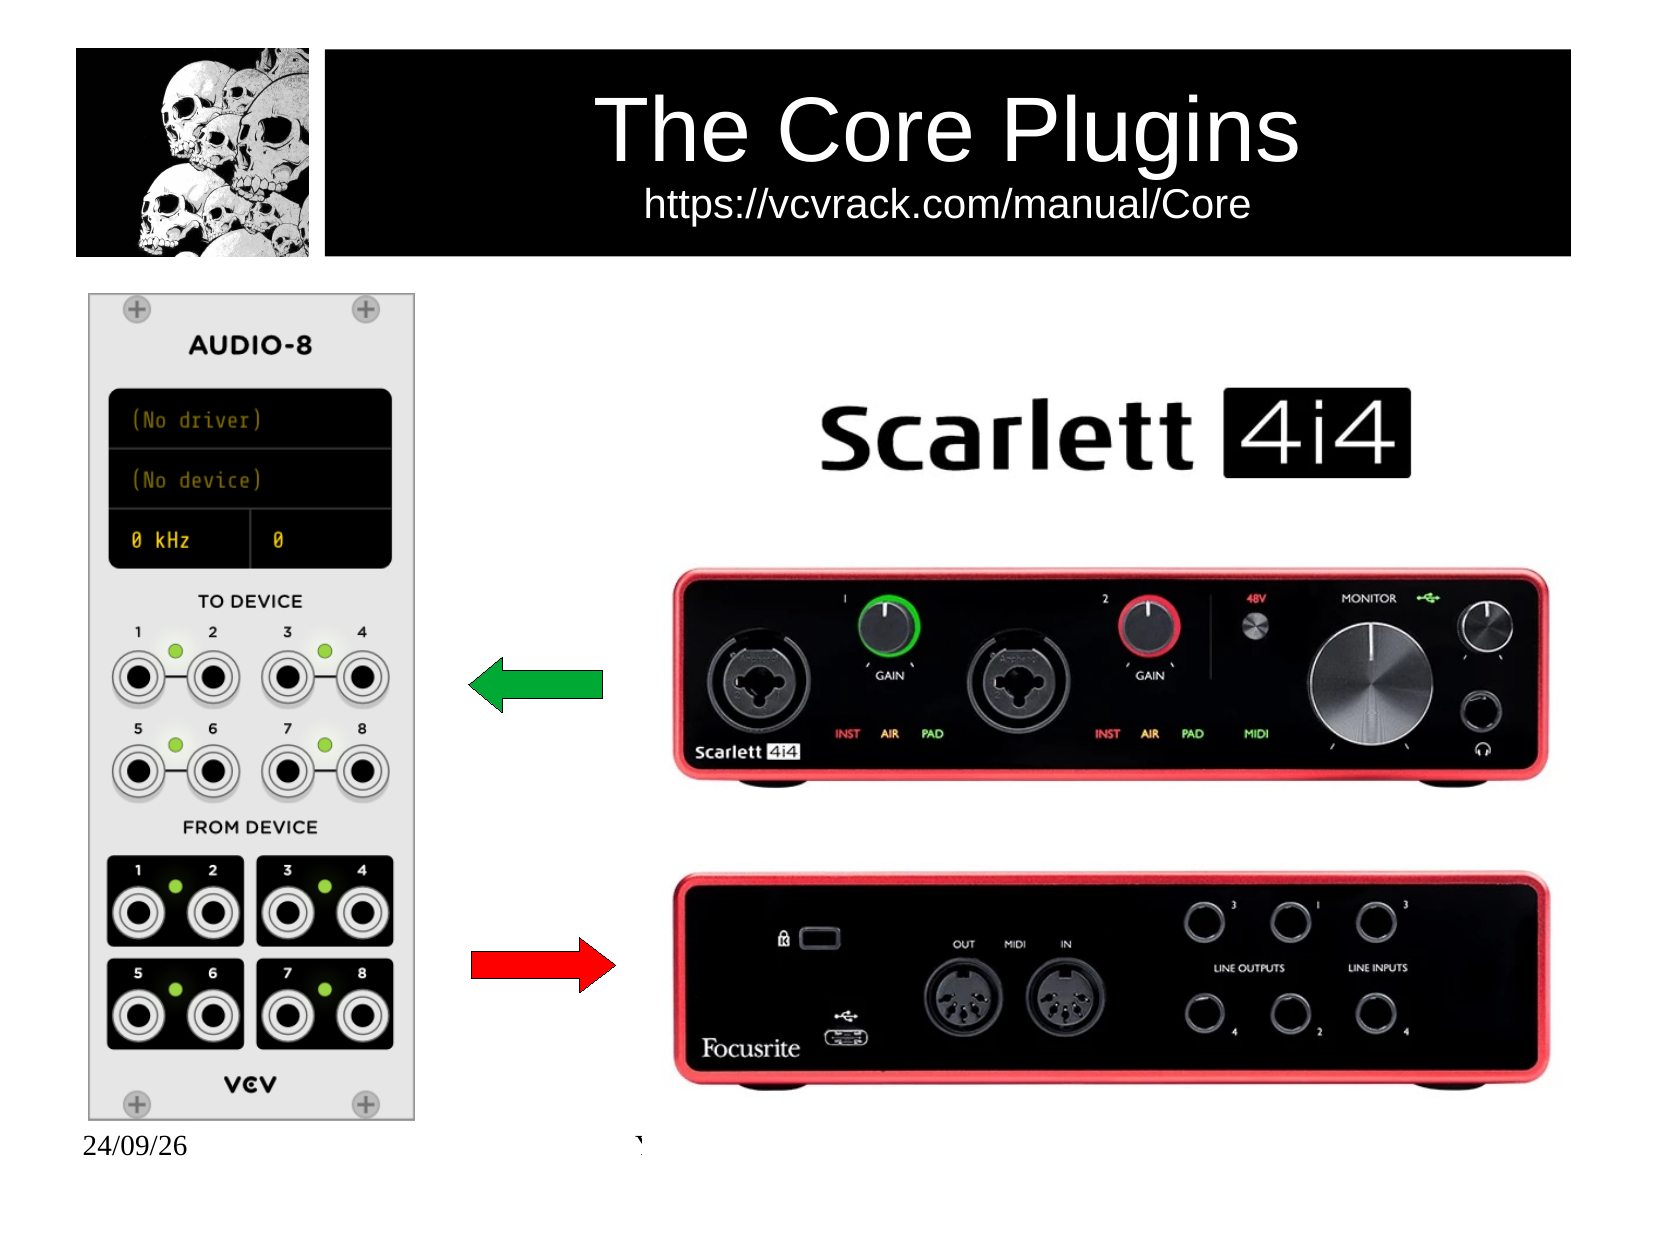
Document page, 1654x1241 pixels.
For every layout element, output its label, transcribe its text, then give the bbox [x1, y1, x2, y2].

picture [642, 281, 1580, 1220]
text_box [471, 937, 616, 993]
picture [76, 48, 309, 257]
picture [88, 293, 415, 1121]
text_box [468, 657, 603, 713]
title The Core Plugins https://vcvrack.com/manual/Core [324, 49, 1571, 257]
